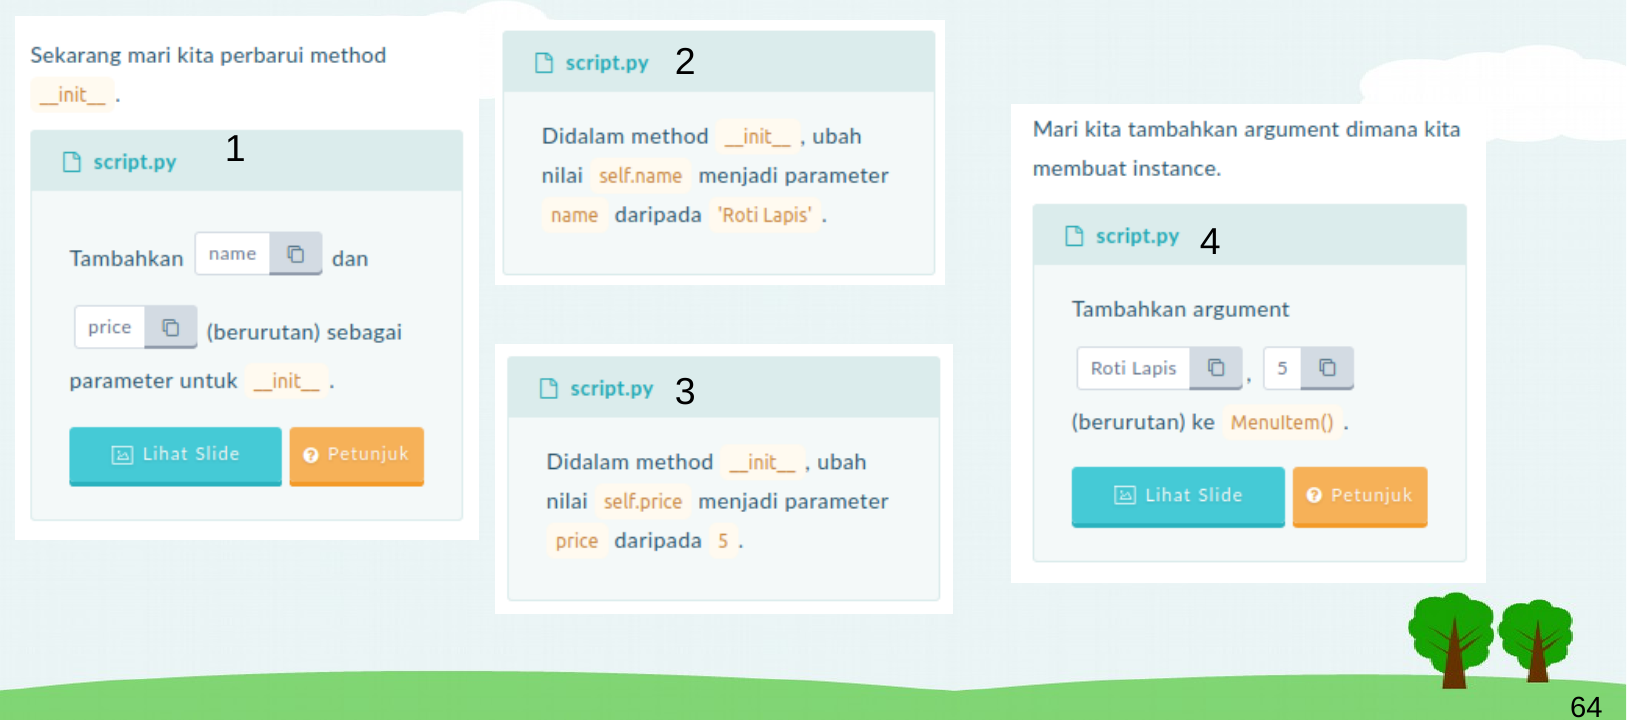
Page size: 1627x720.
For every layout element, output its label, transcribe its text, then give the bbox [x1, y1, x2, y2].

text_box 1 [210, 120, 271, 177]
picture [0, 0, 1627, 720]
text_box 3 [660, 363, 721, 421]
text_box 4 [1185, 213, 1246, 271]
text_box 2 [660, 33, 721, 91]
